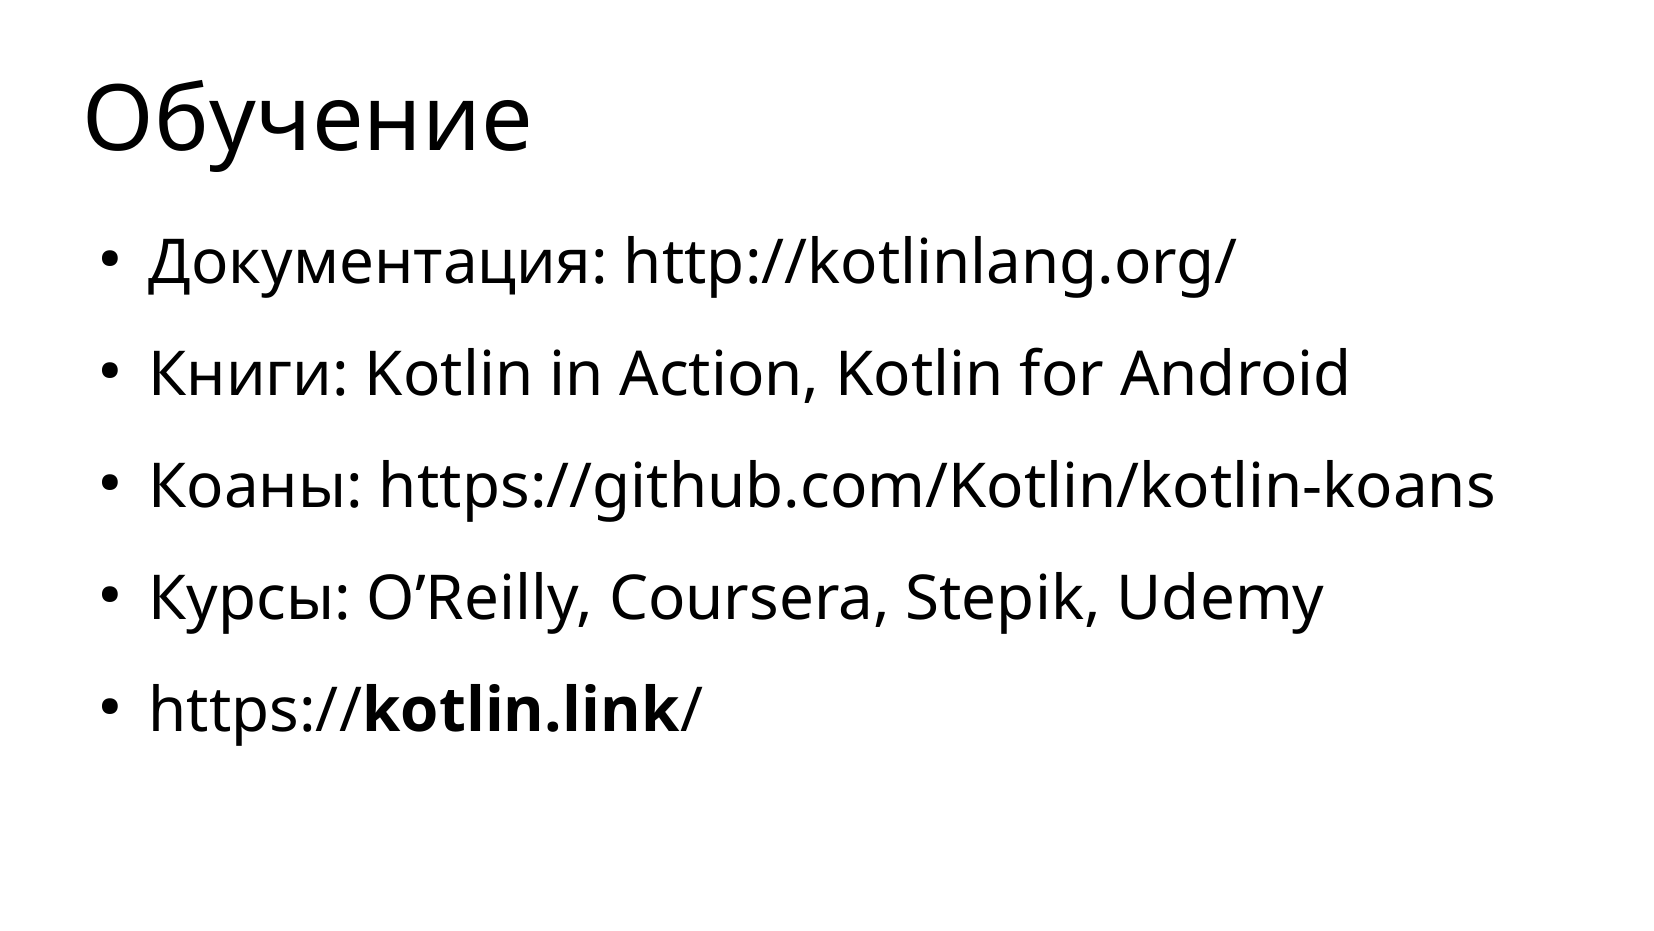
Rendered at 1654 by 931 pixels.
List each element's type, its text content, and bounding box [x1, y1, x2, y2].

list Документация: http://kotlinlang.org/ Книги: Kotlin in Action, Kotlin for Android Коаны: https://github.com/Kotlin/kotlin-koans Курсы: O’Reilly, Coursera, Stepik, Udemy https://kotlin.link/ [82, 217, 1571, 758]
title Обучение [82, 37, 1571, 193]
